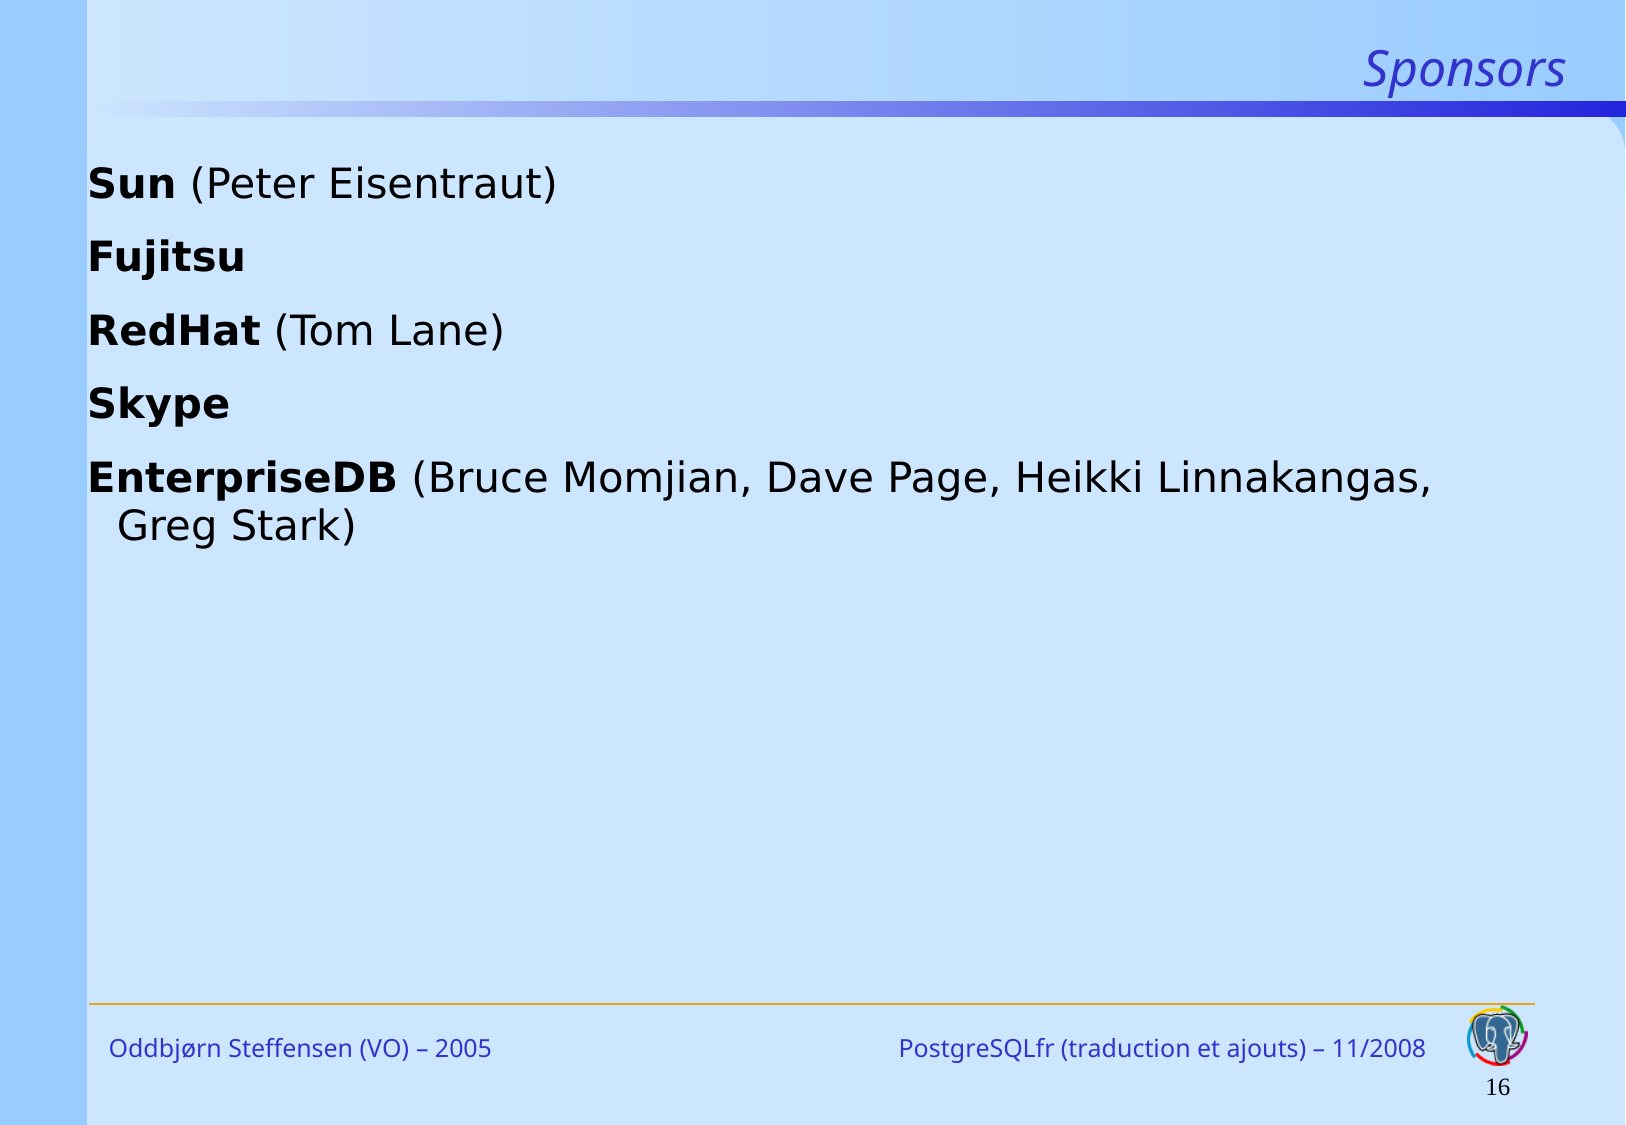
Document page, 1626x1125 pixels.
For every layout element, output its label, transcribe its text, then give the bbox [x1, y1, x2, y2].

title Sponsors [172, 0, 1567, 134]
picture [1467, 1005, 1528, 1066]
list Sun (Peter Eisentraut) Fujitsu RedHat (Tom Lane) Skype EnterpriseDB (Bruce Momjian, Dave Page, Heikki Linnakangas, Greg Stark) [86, 159, 1520, 965]
